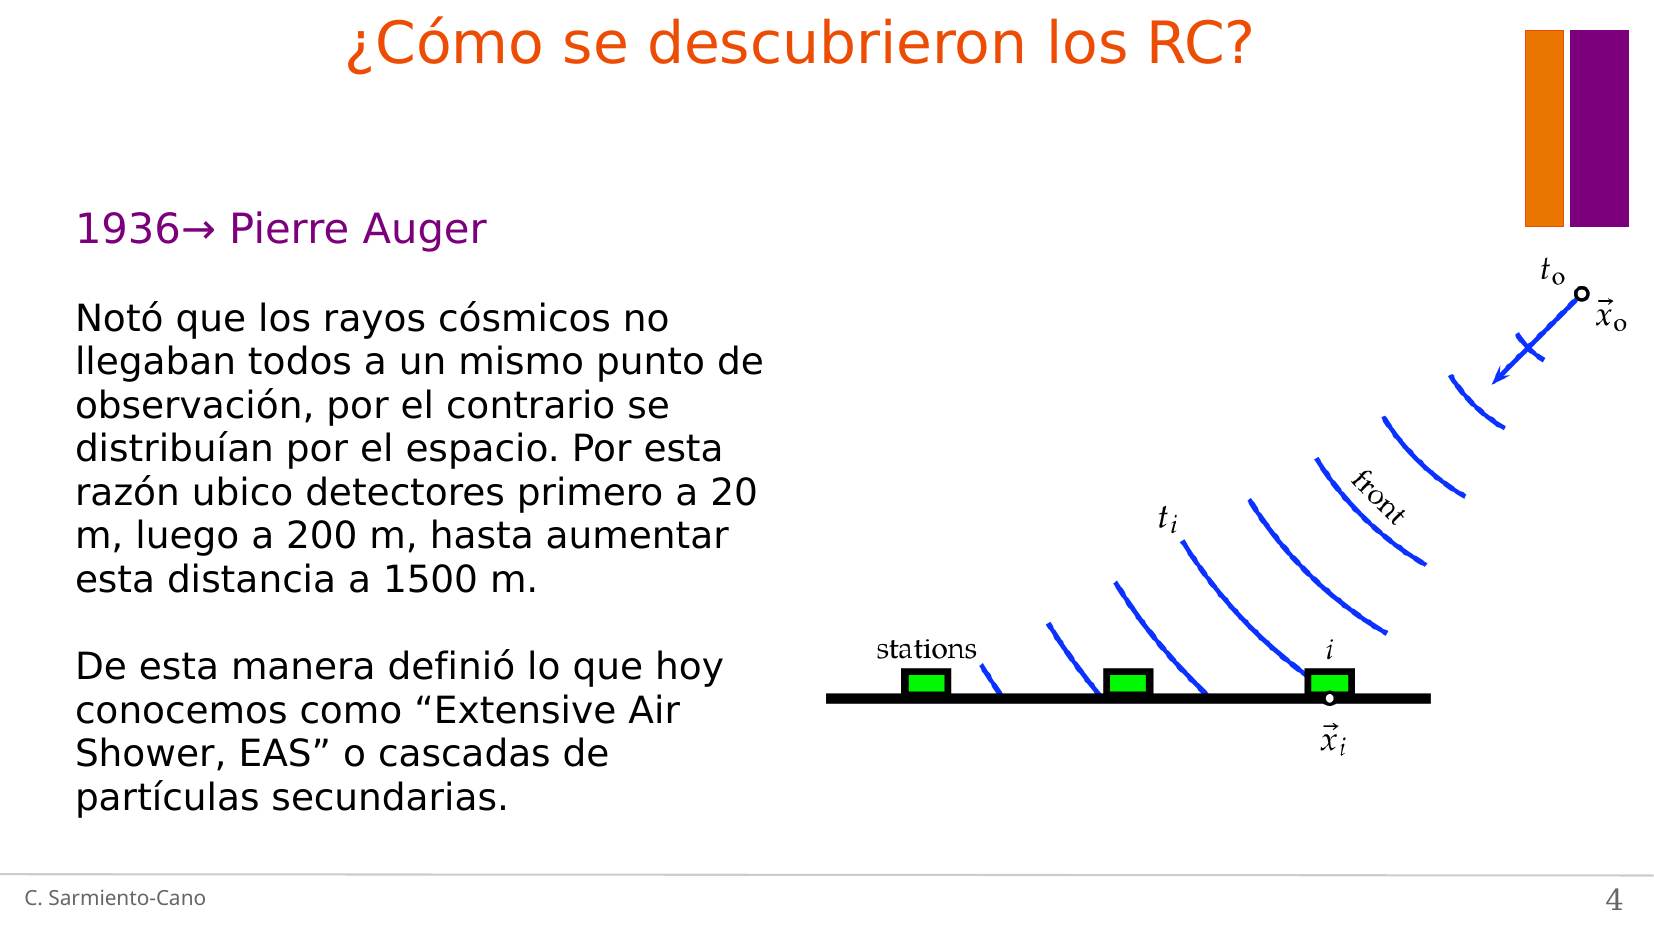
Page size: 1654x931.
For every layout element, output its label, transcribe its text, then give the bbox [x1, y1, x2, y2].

title ¿Cómo se descubrieron los RC? [82, 0, 1519, 103]
text_box 1936→ Pierre Auger Notó que los rayos cósmicos no llegaban todos a un mismo punto de observación, por el contrario se distribuían por el espacio. Por esta razón ubico detectores primero a 20 m, luego a 200 m, hasta aumentar esta distancia a 1500 m. De esta manera definió lo que hoy conocemos como “Extensive Air Shower, EAS” o cascadas de partículas secundarias. [60, 197, 811, 827]
picture [805, 236, 1639, 768]
